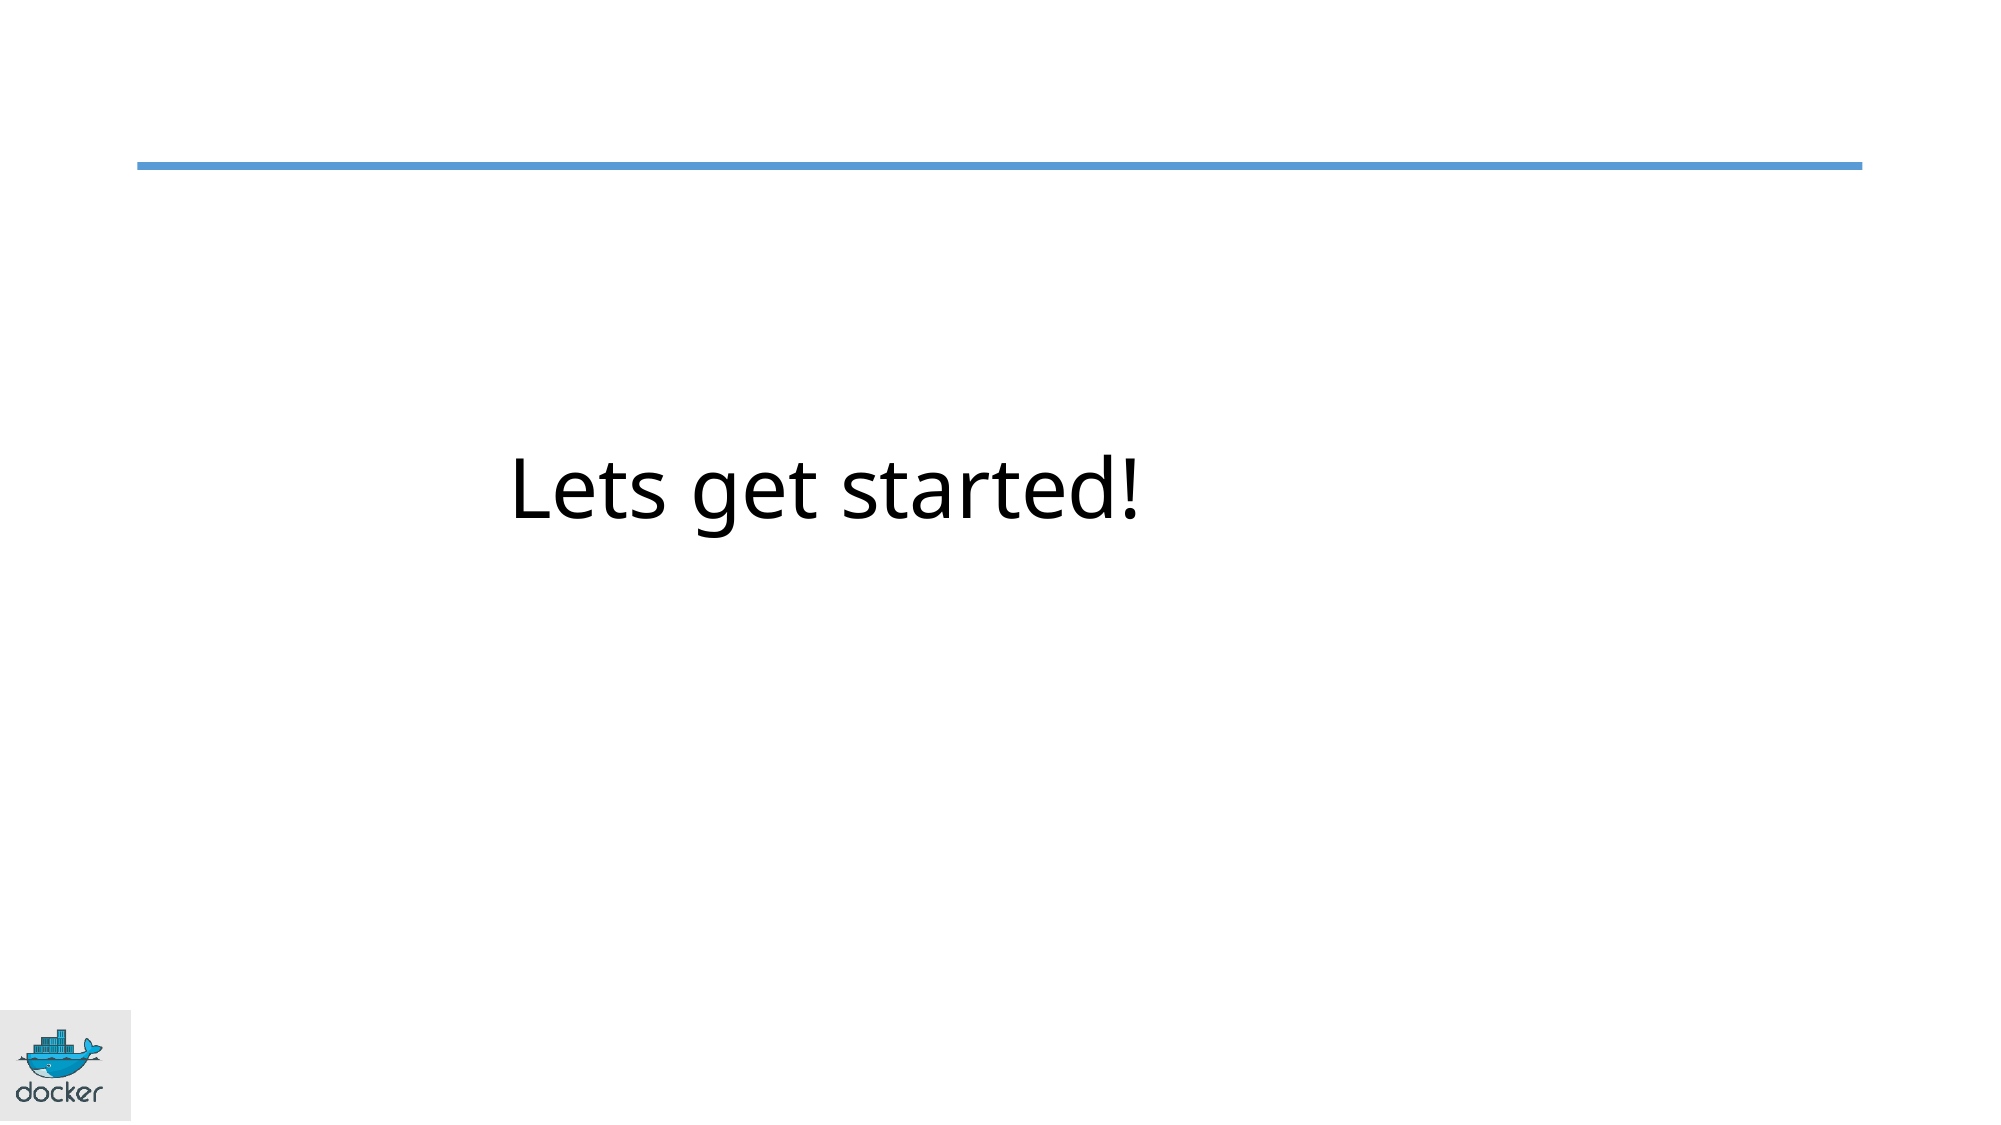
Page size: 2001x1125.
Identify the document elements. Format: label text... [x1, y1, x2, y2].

text_box Lets get started! [493, 428, 1380, 543]
picture [0, 1010, 131, 1121]
